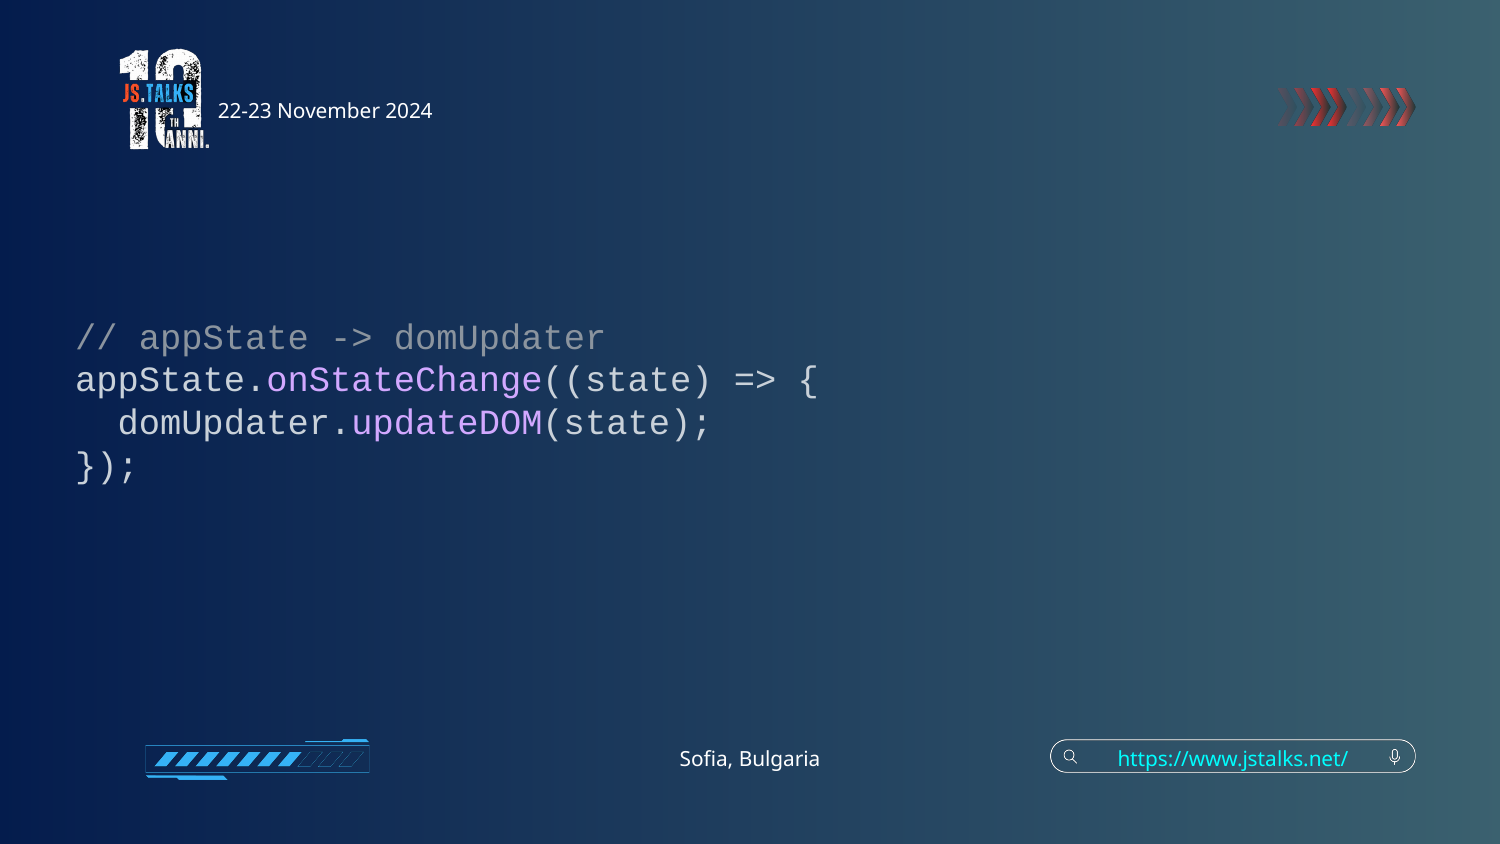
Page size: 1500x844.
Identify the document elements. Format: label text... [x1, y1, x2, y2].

text_box https://www.jstalks.net/ [1103, 744, 1362, 772]
text_box [145, 739, 370, 780]
text_box Sofia, Bulgaria [654, 744, 846, 772]
text_box [65, 0, 258, 231]
text_box // appState -> domUpdater appState.onStateChange((state) => { domUpdater.updateDOM(state); }); [0, 313, 1500, 572]
text_box [1277, 88, 1416, 126]
text_box 22-23 November 2024 [217, 95, 507, 123]
text_box [1050, 739, 1416, 773]
